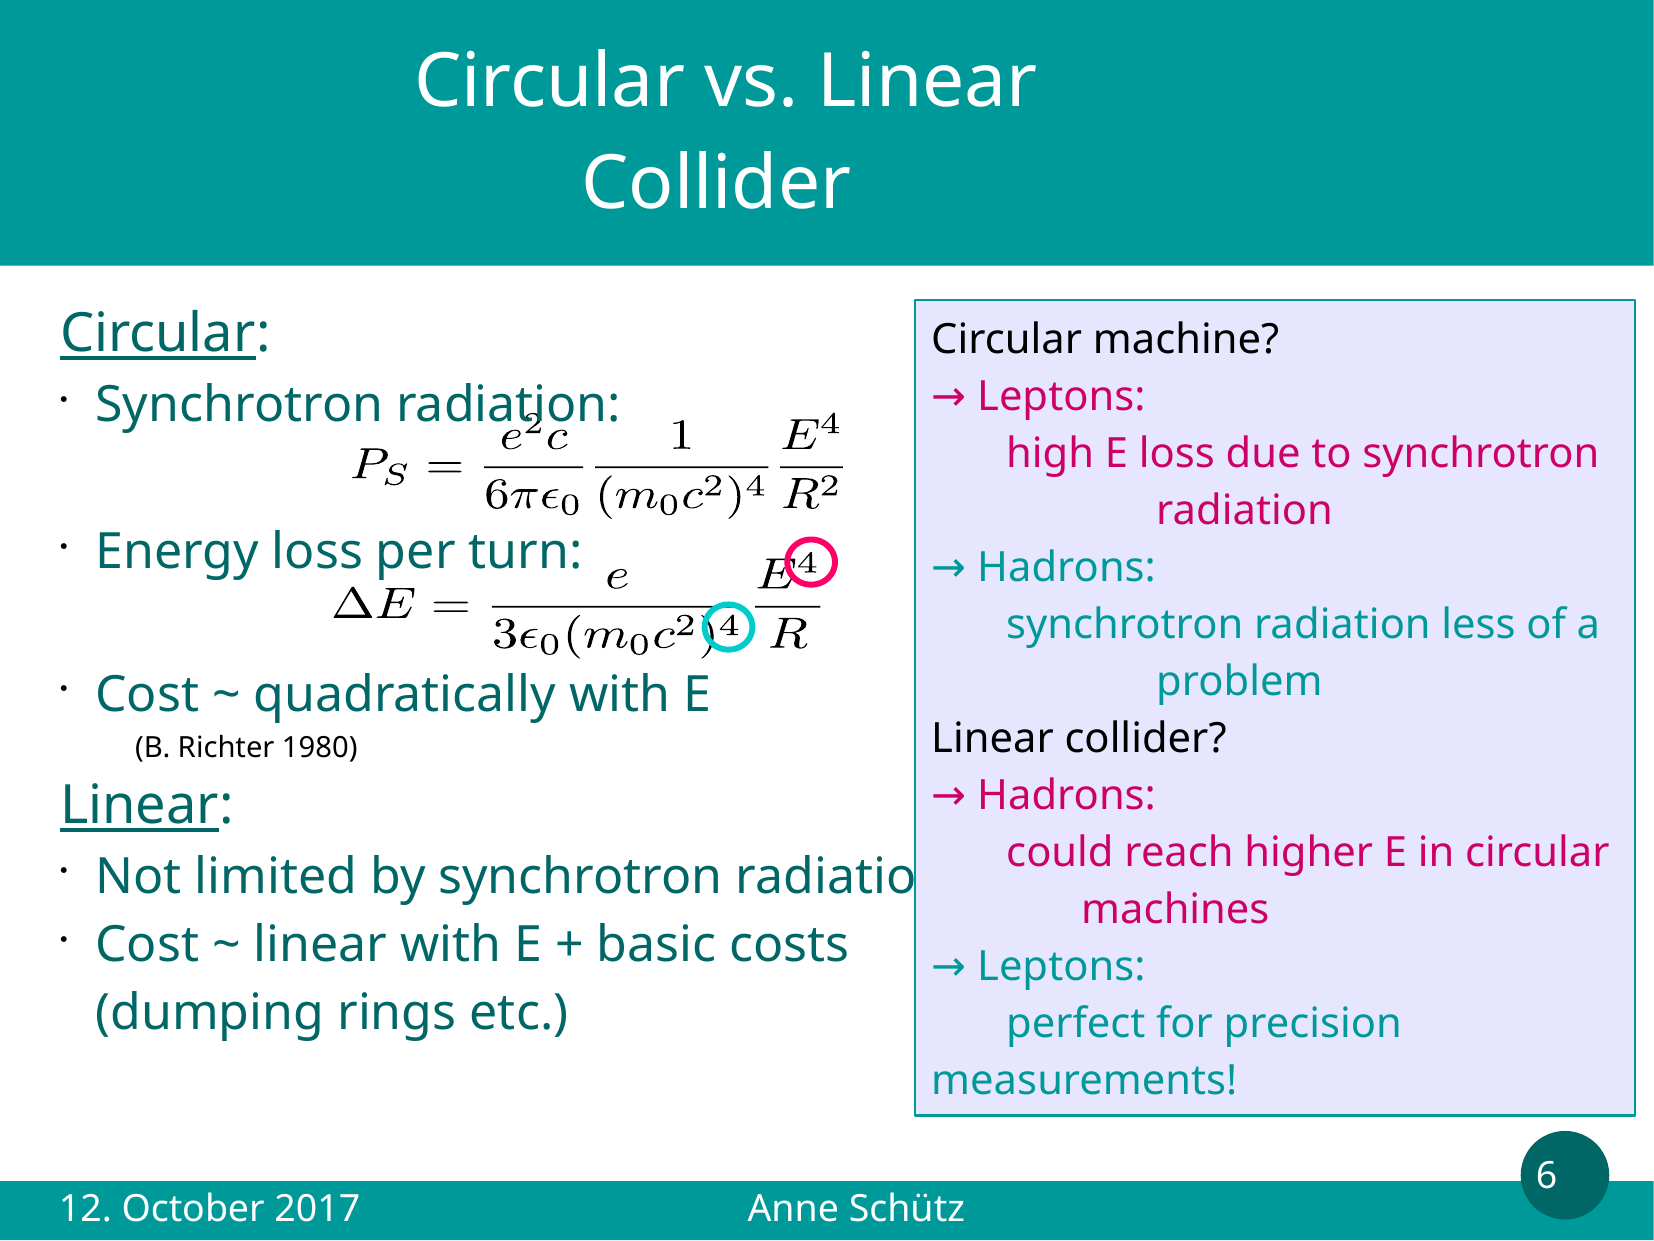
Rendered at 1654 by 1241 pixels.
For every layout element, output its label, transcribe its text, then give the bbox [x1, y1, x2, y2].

title Circular vs. Linear Collider [414, 0, 1240, 266]
text_box Circular: Synchrotron radiation: Energy loss per turn: Cost ~ quadratically with E (B. Richter 1980) Linear: Not limited by synchrotron radiation Cost ~ linear with E + basic costs (dumping rings etc.) [60, 272, 1593, 1066]
text_box Circular machine? → Leptons: high E loss due to synchrotron radiation → Hadrons: synchrotron radiation less of a problem Linear collider? → Hadrons: could reach higher E in circular machines → Leptons: perfect for precision measurements! [915, 300, 1636, 1113]
